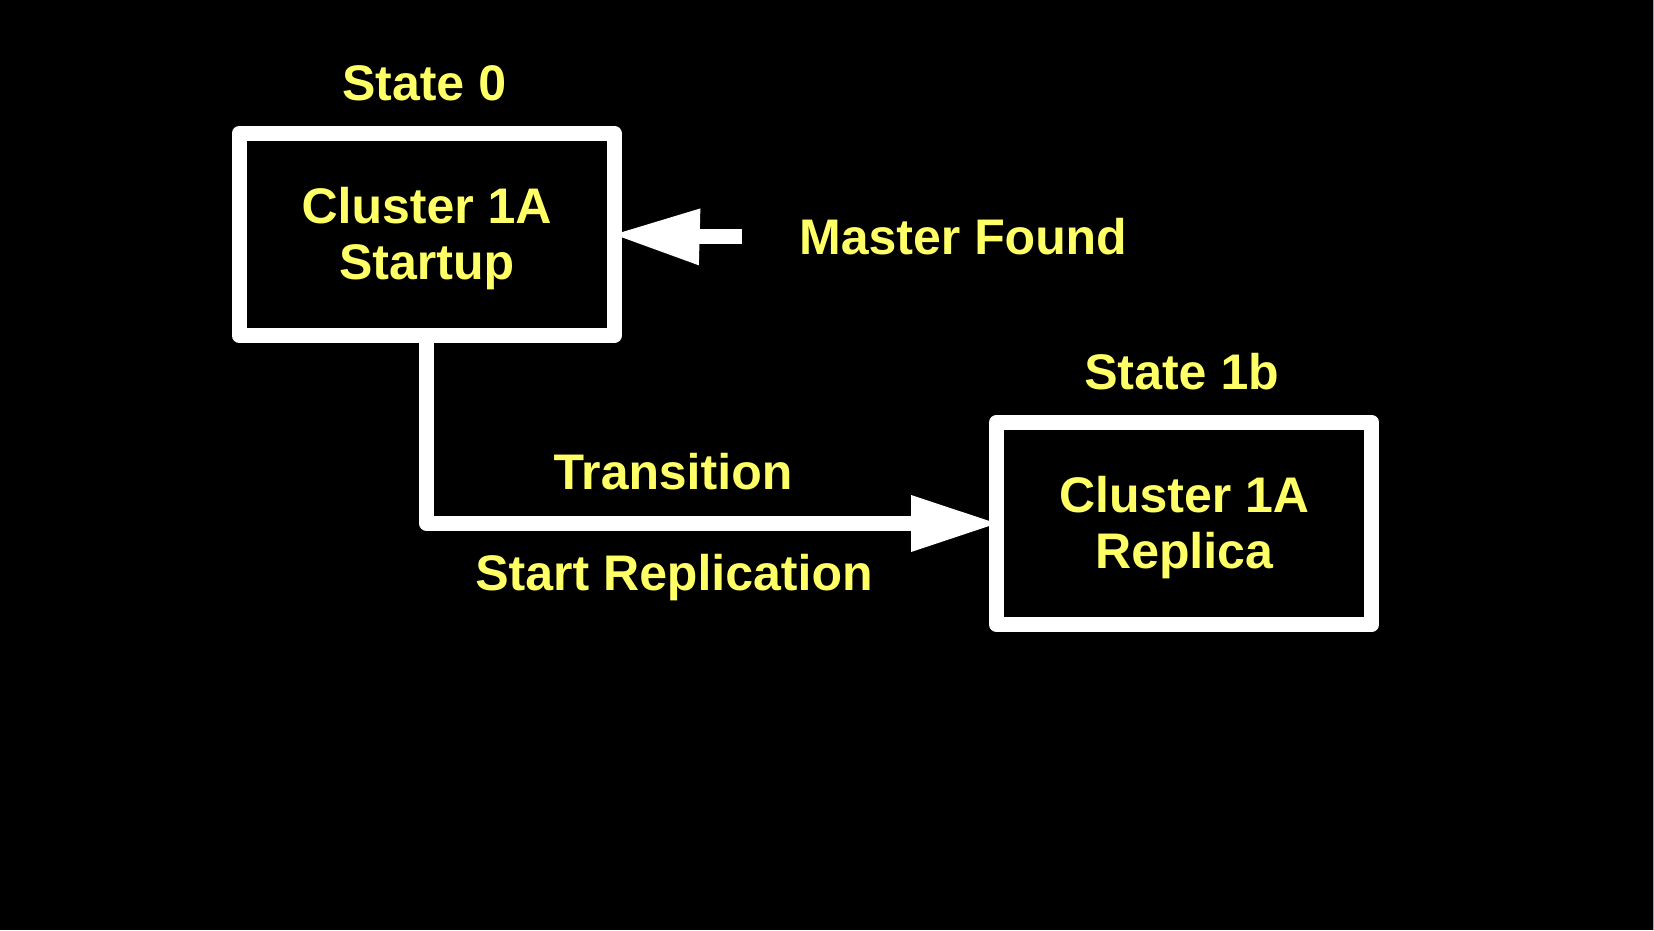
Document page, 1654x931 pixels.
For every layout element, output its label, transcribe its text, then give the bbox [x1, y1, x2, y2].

text_box Cluster 1A Startup [239, 133, 615, 336]
text_box Master Found [741, 201, 1185, 273]
text_box Start Replication [441, 537, 907, 609]
text_box State 1b [1041, 336, 1322, 408]
text_box State 0 [284, 47, 565, 119]
text_box Cluster 1A Replica [996, 422, 1372, 625]
text_box Transition [532, 437, 813, 508]
